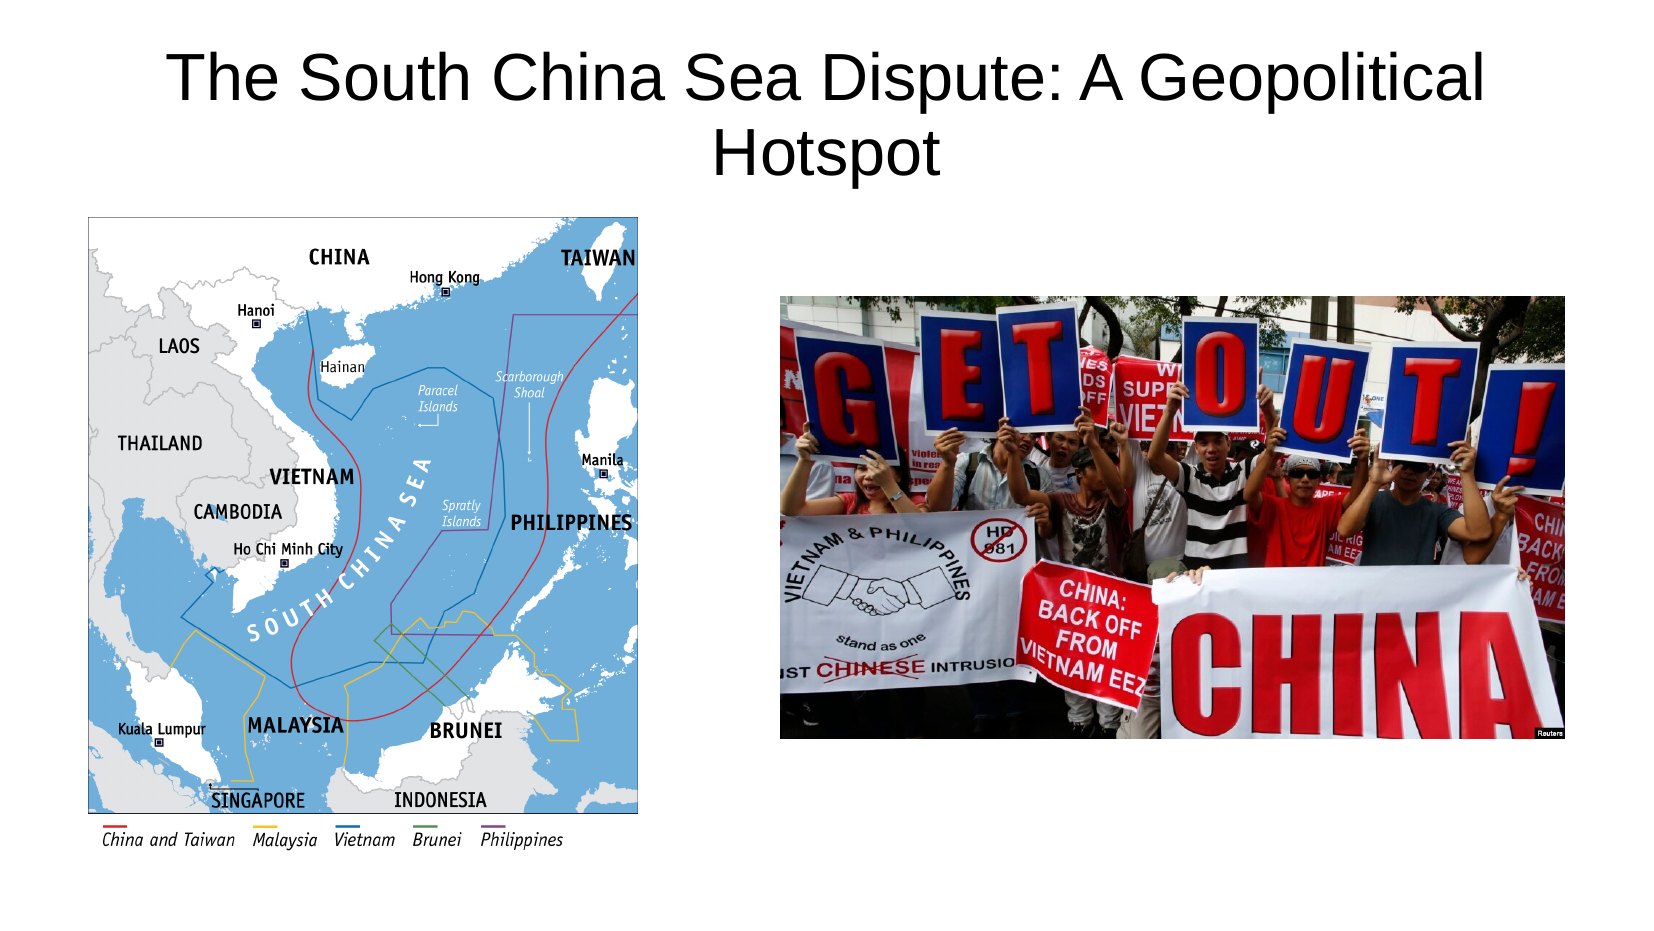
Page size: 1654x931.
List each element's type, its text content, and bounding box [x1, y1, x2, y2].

picture [780, 296, 1565, 739]
title The South China Sea Dispute: A Geopolitical Hotspot [82, 37, 1571, 193]
picture [88, 217, 638, 857]
